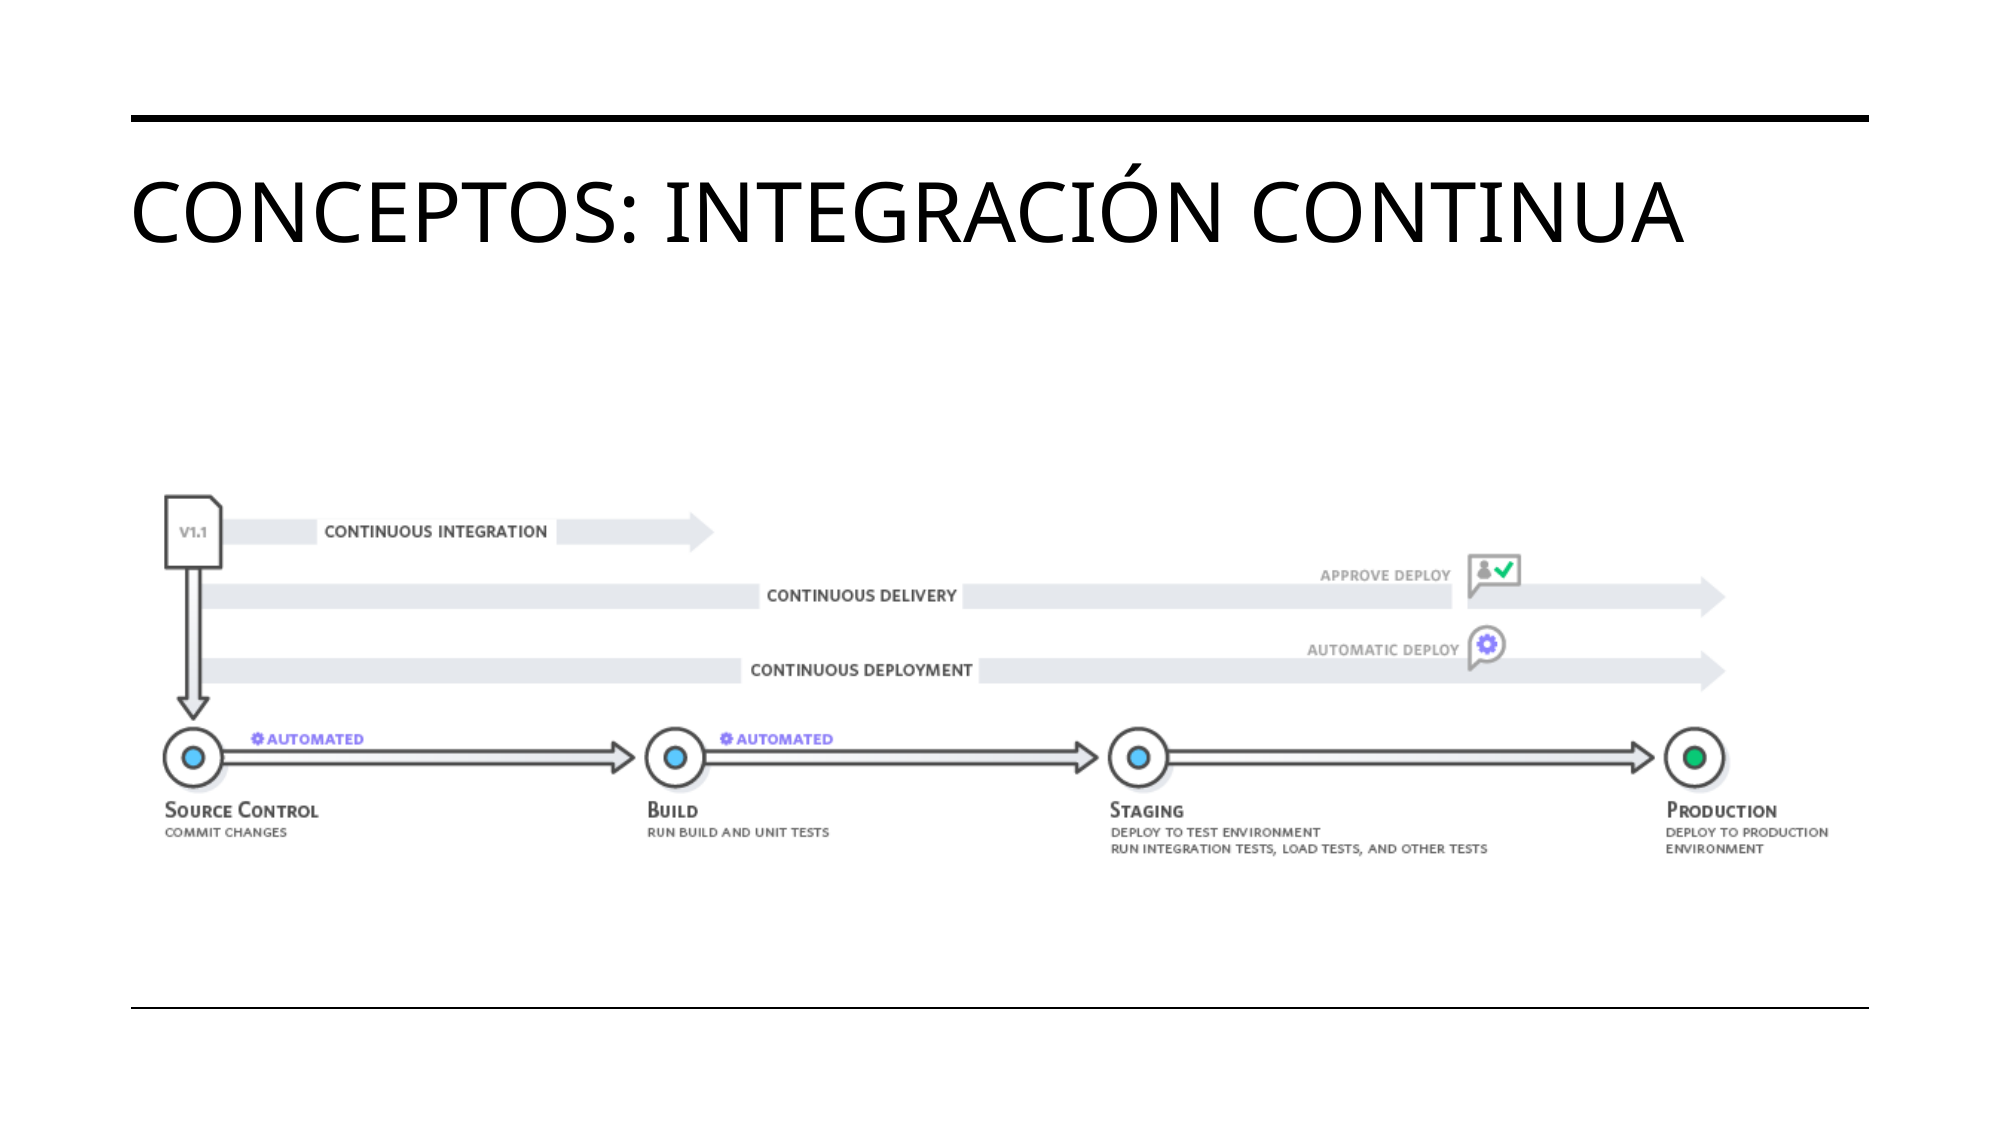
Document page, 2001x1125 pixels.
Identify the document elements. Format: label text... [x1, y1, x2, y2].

picture [114, 487, 1869, 861]
title CONCEPTOS: INTEGRACIÓN CONTINUA [114, 151, 1869, 377]
